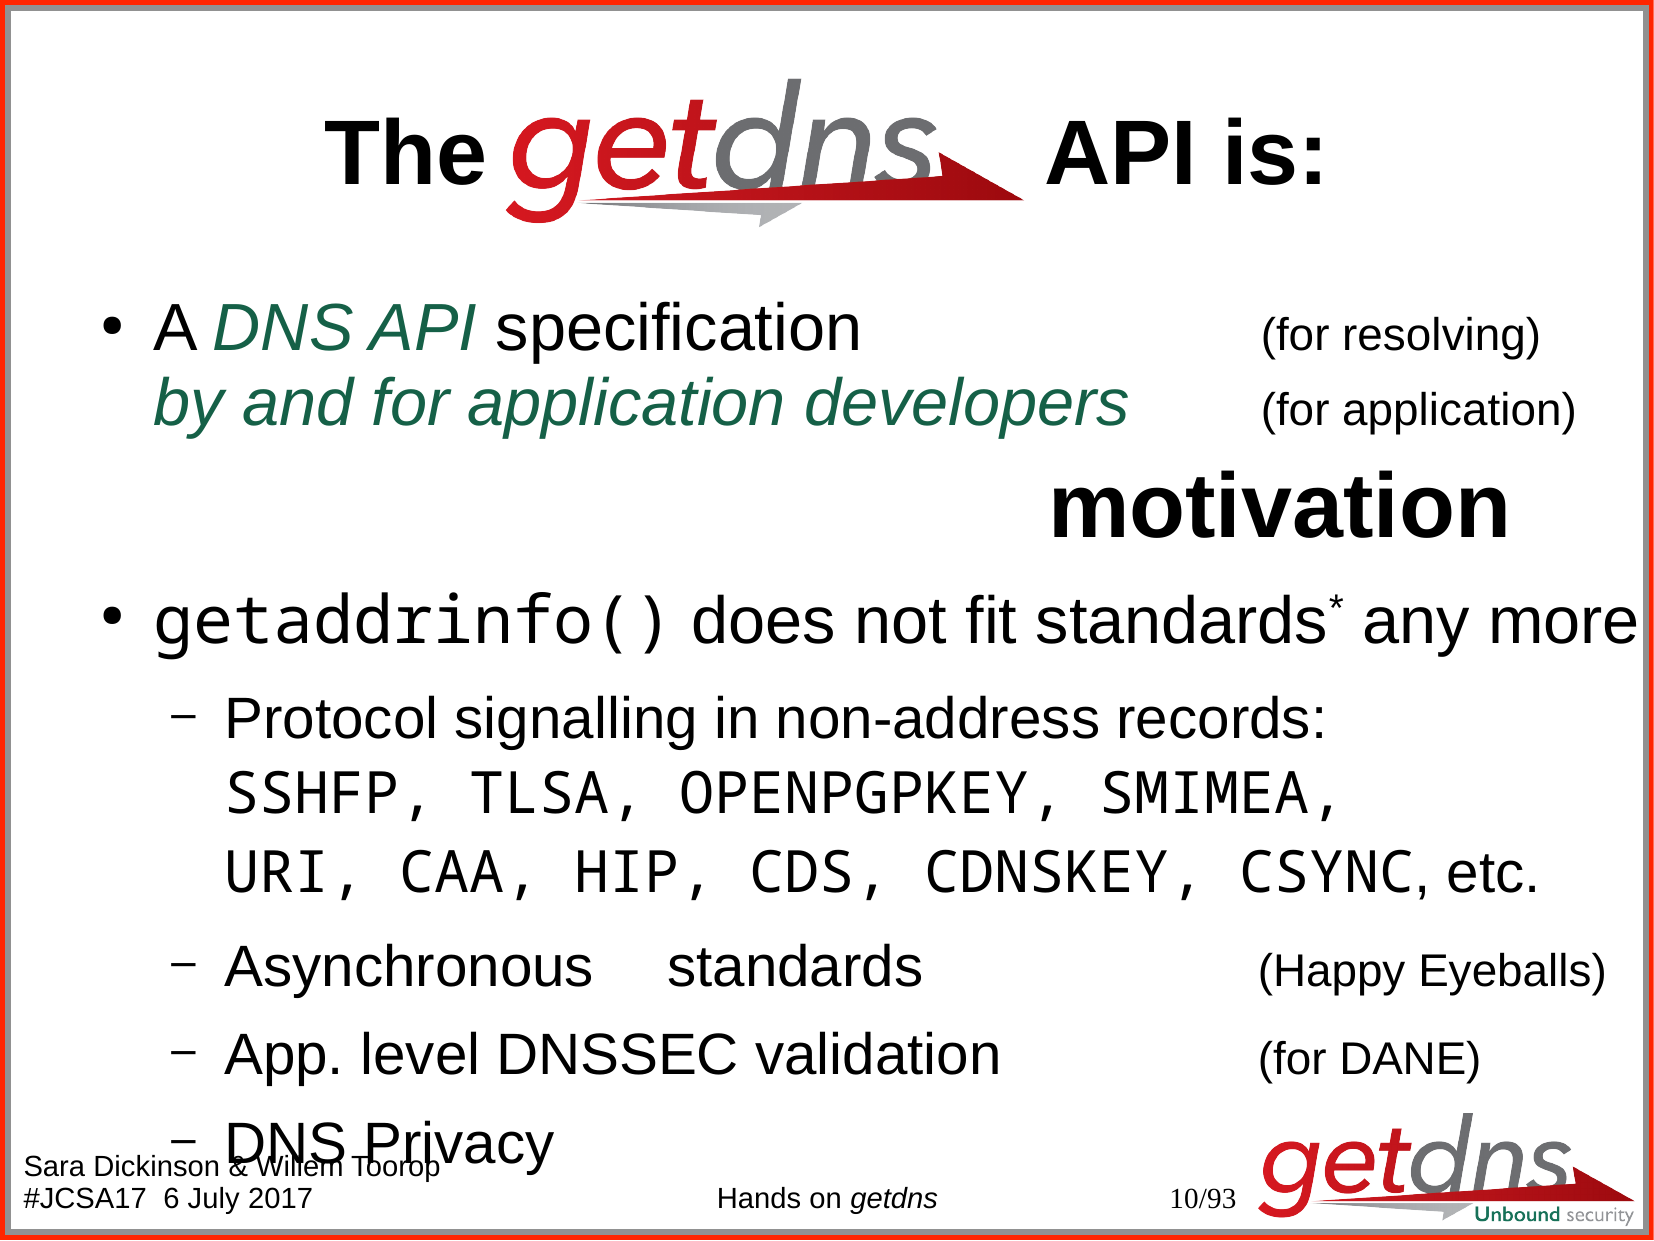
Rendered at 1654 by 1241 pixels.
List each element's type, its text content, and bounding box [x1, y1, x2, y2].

picture [496, 70, 1034, 243]
title The API is: [324, 49, 1642, 257]
list A DNS API specification (for resolving) by and for application developers (for application) getaddrinfo() does not fit standards* any more Protocol signalling in non-address records: SSHFP, TLSA, OPENPGPKEY, SMIMEA, URI, CAA, HIP, CDS, CDNSKEY, CSYNC, etc. Asynchronous standards (Happy Eyeballs) App. level DNSSEC validation (for DANE) DNS Privacy [82, 290, 1654, 1229]
text_box motivation [1048, 454, 1542, 557]
